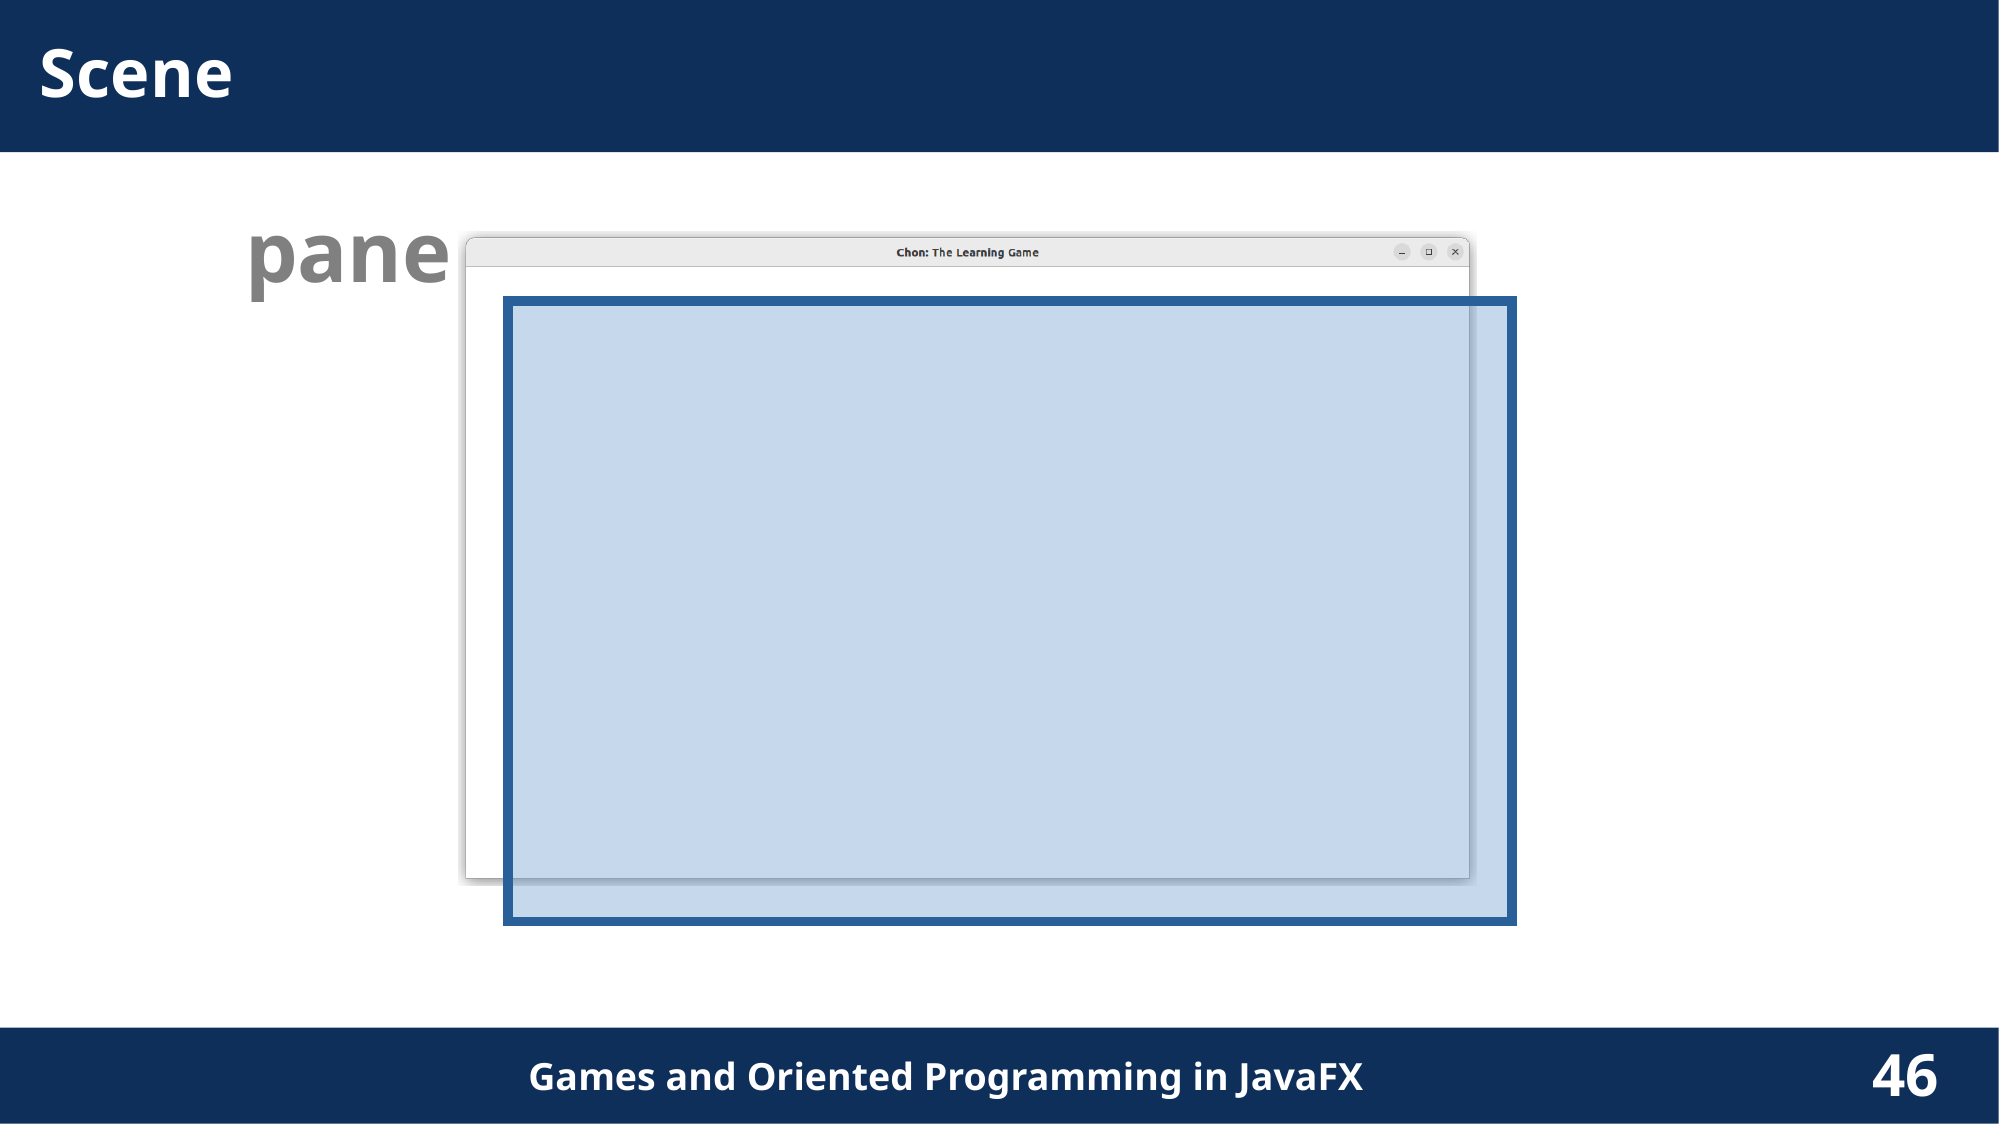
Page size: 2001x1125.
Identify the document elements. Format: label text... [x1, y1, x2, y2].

text_box Scene [25, 23, 1999, 119]
text_box pane [188, 192, 508, 308]
picture [508, 231, 1477, 301]
text_box [507, 301, 1512, 922]
picture [458, 308, 507, 886]
